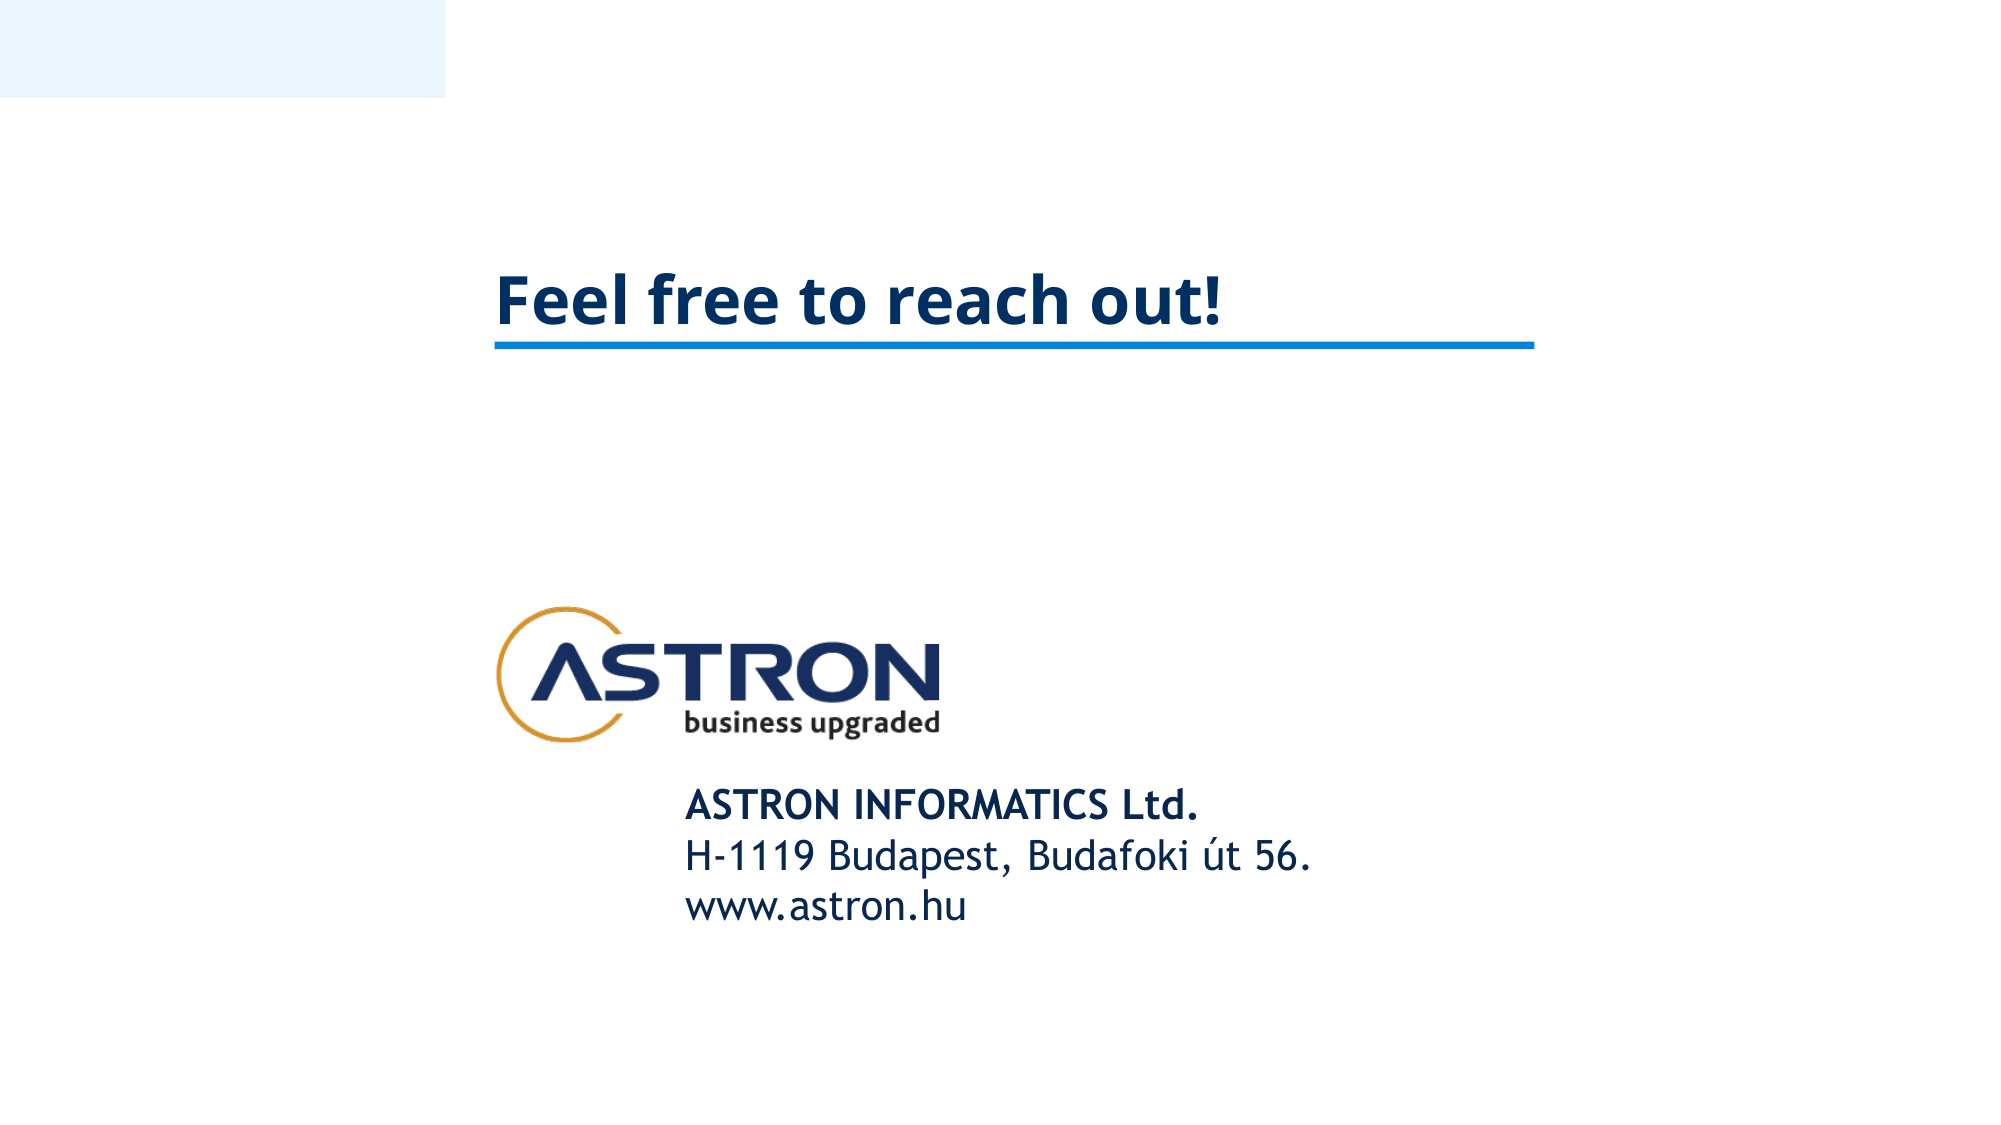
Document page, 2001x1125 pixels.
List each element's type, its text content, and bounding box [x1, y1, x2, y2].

text_box [494, 341, 1535, 350]
text_box Feel free to reach out! [479, 170, 1239, 345]
text_box [0, 0, 446, 98]
text_box ASTRON INFORMATICS Ltd. H-1119 Budapest, Budafoki út 56. www.astron.hu [670, 770, 1918, 936]
picture [494, 604, 945, 746]
